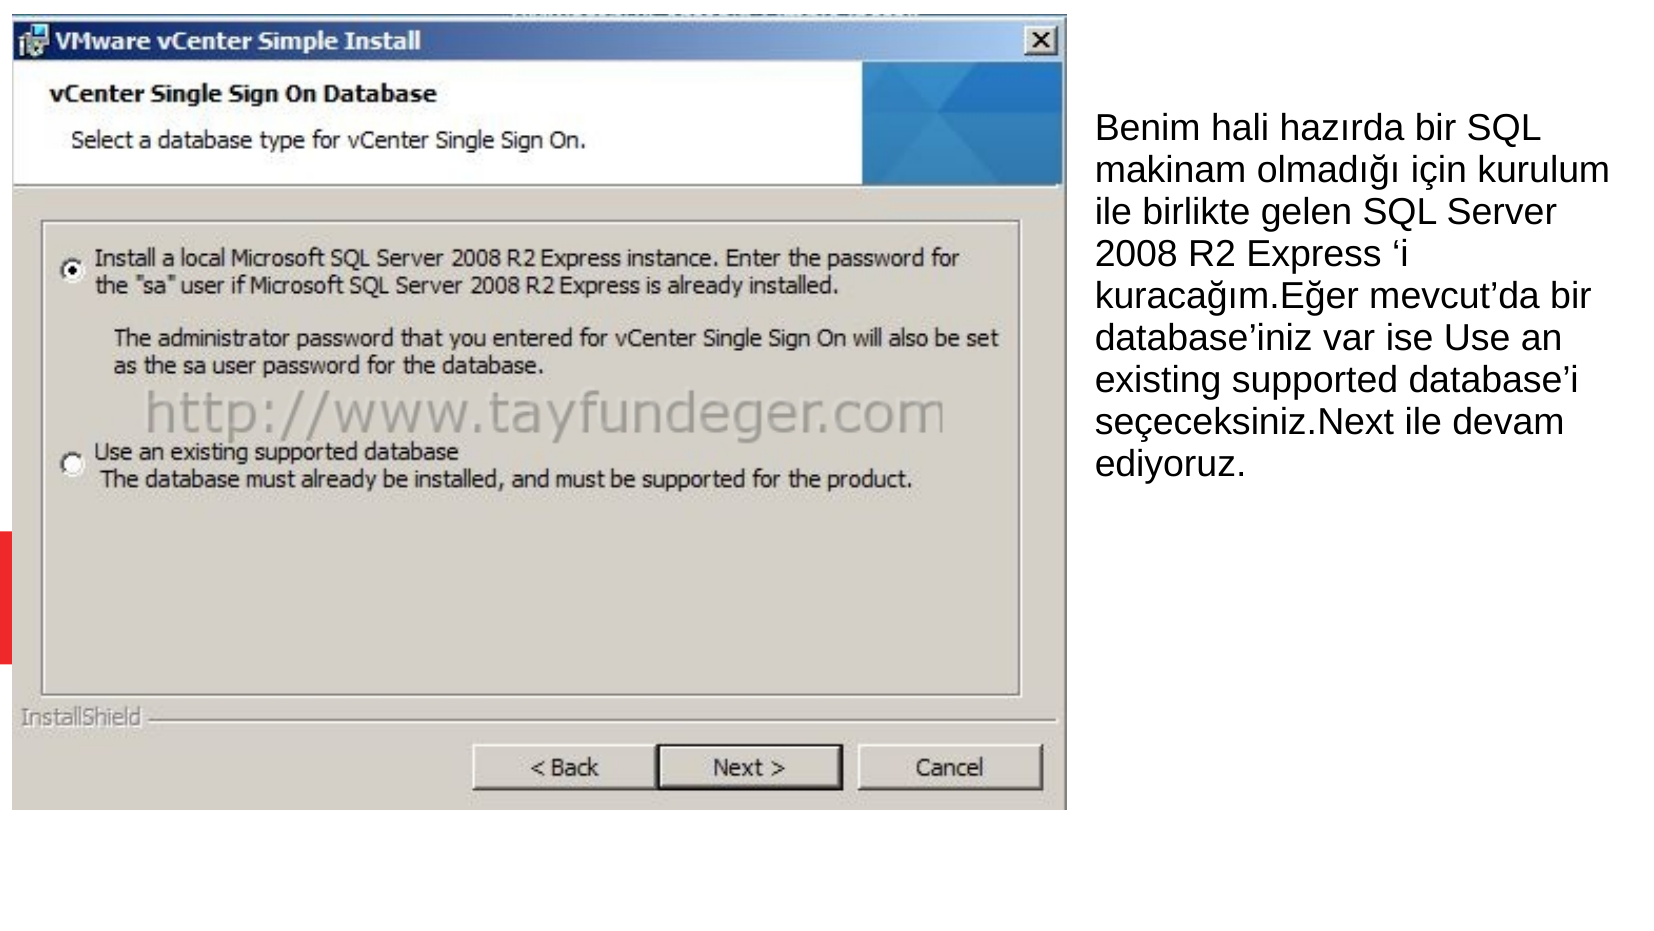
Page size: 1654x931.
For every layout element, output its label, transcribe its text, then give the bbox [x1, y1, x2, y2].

picture [12, 14, 1067, 811]
text_box Benim hali hazırda bir SQL makinam olmadığı için kurulum ile birlikte gelen SQL Server 2008 R2 Express ‘i kuracağım.Eğer mevcut’da bir database’iniz var ise Use an existing supported database’i seçeceksiniz.Next ile devam ediyoruz. [1080, 15, 1654, 841]
